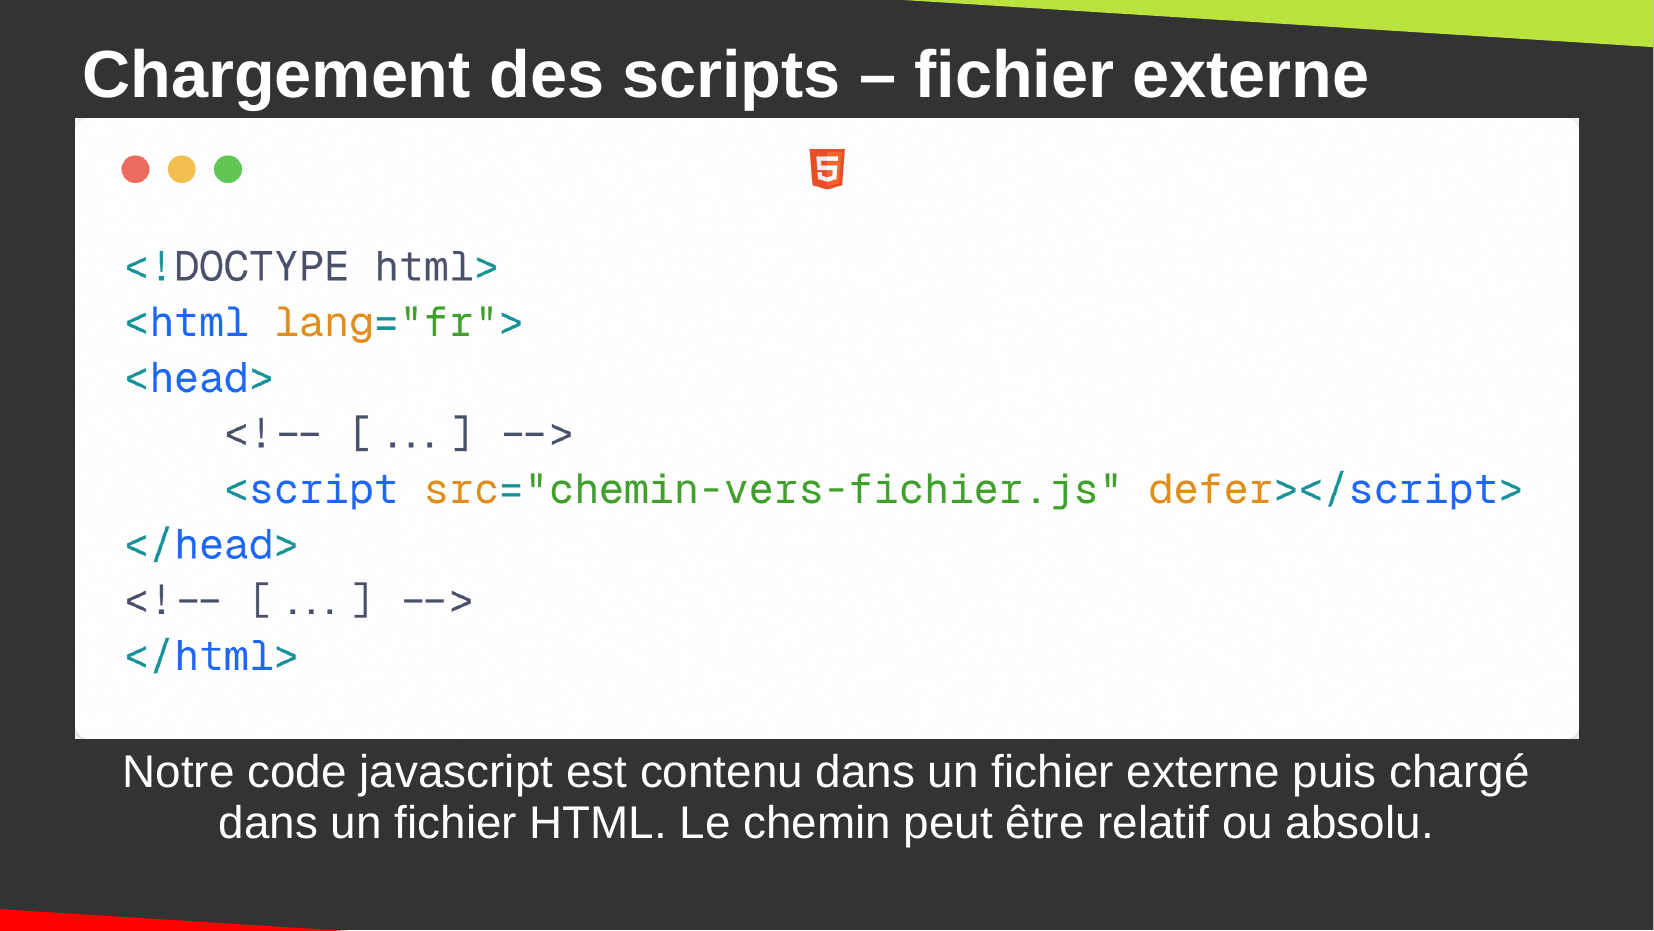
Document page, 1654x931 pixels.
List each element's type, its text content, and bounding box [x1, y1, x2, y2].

picture [75, 118, 1579, 739]
text_box [0, 909, 349, 931]
text_box Notre code javascript est contenu dans un fichier externe puis chargé dans un fichier HTML. Le chemin peut être relatif ou absolu. [52, 738, 1602, 863]
text_box [903, 0, 1654, 48]
title Chargement des scripts – fichier externe [82, 37, 1571, 114]
